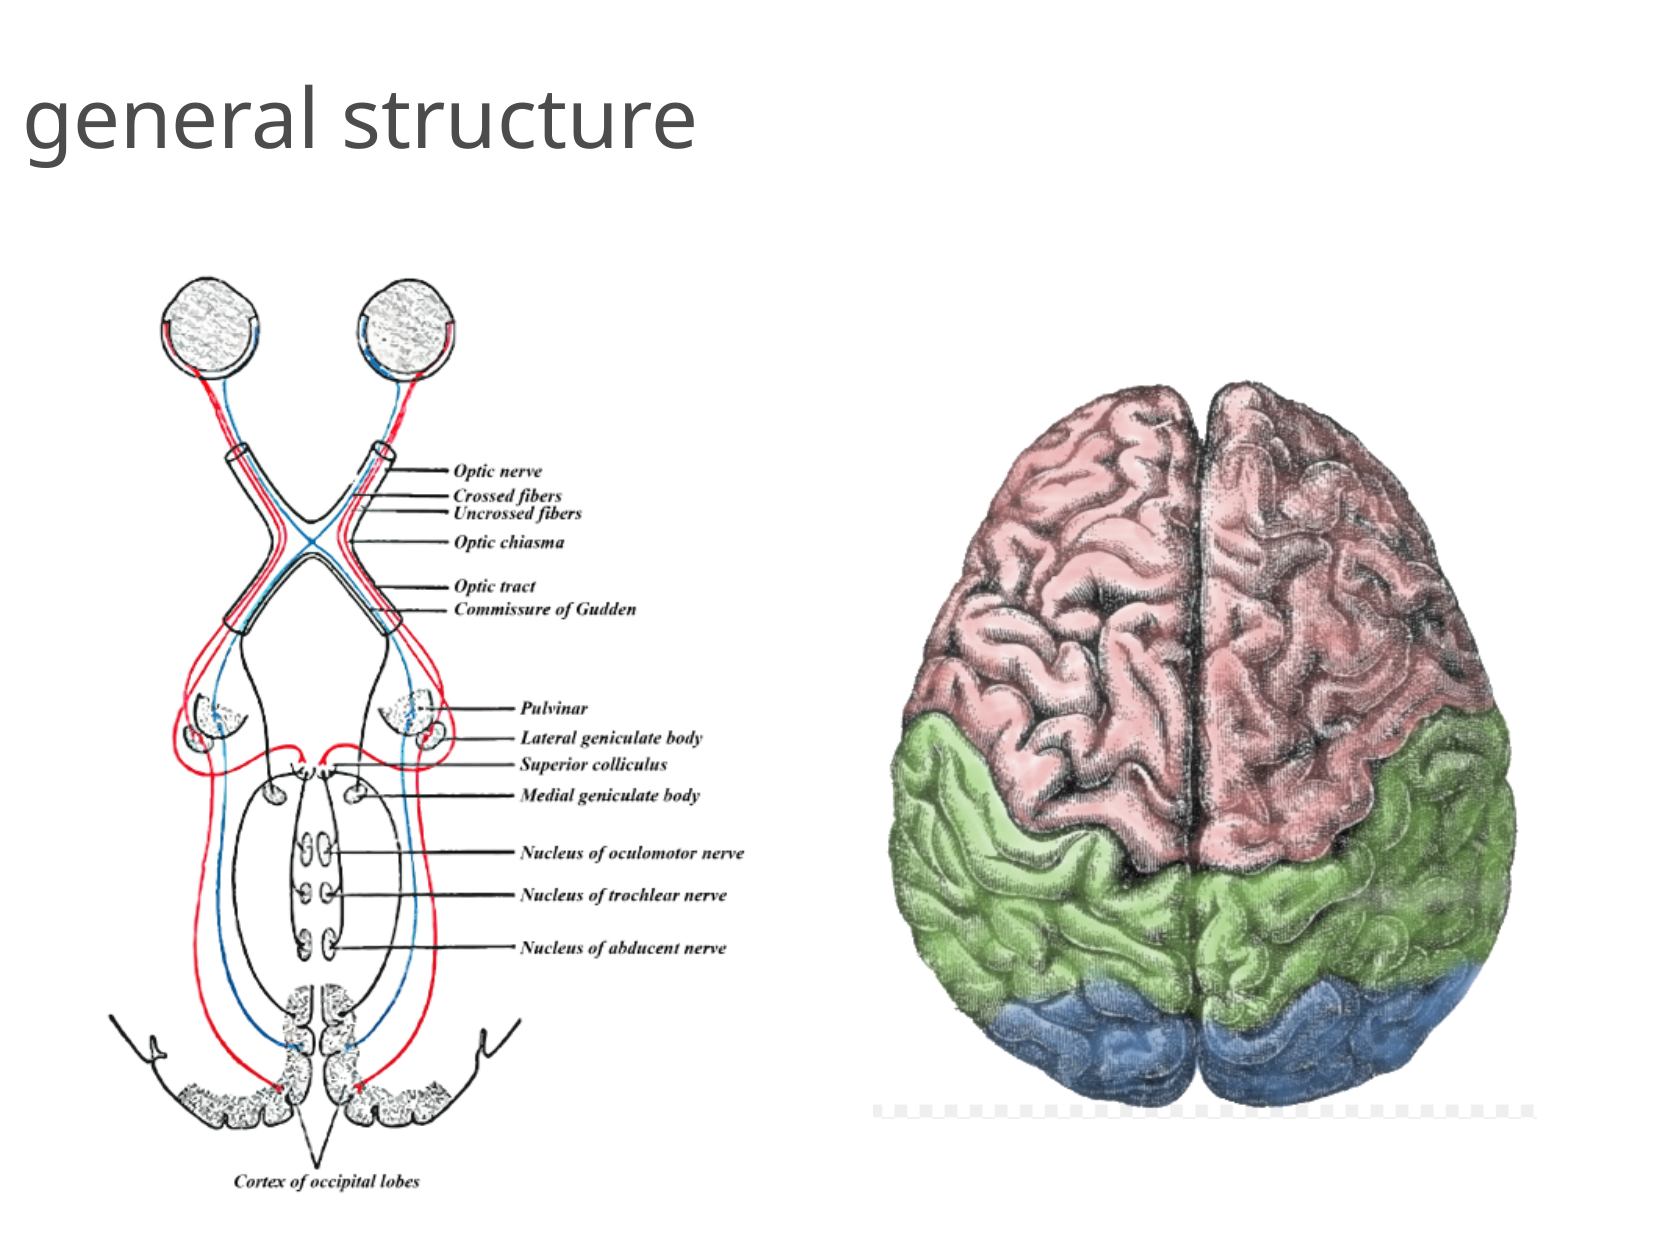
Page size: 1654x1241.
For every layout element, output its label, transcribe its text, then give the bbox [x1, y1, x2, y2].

title general structure [22, 19, 1654, 213]
picture [873, 339, 1537, 1119]
picture [80, 257, 788, 1202]
